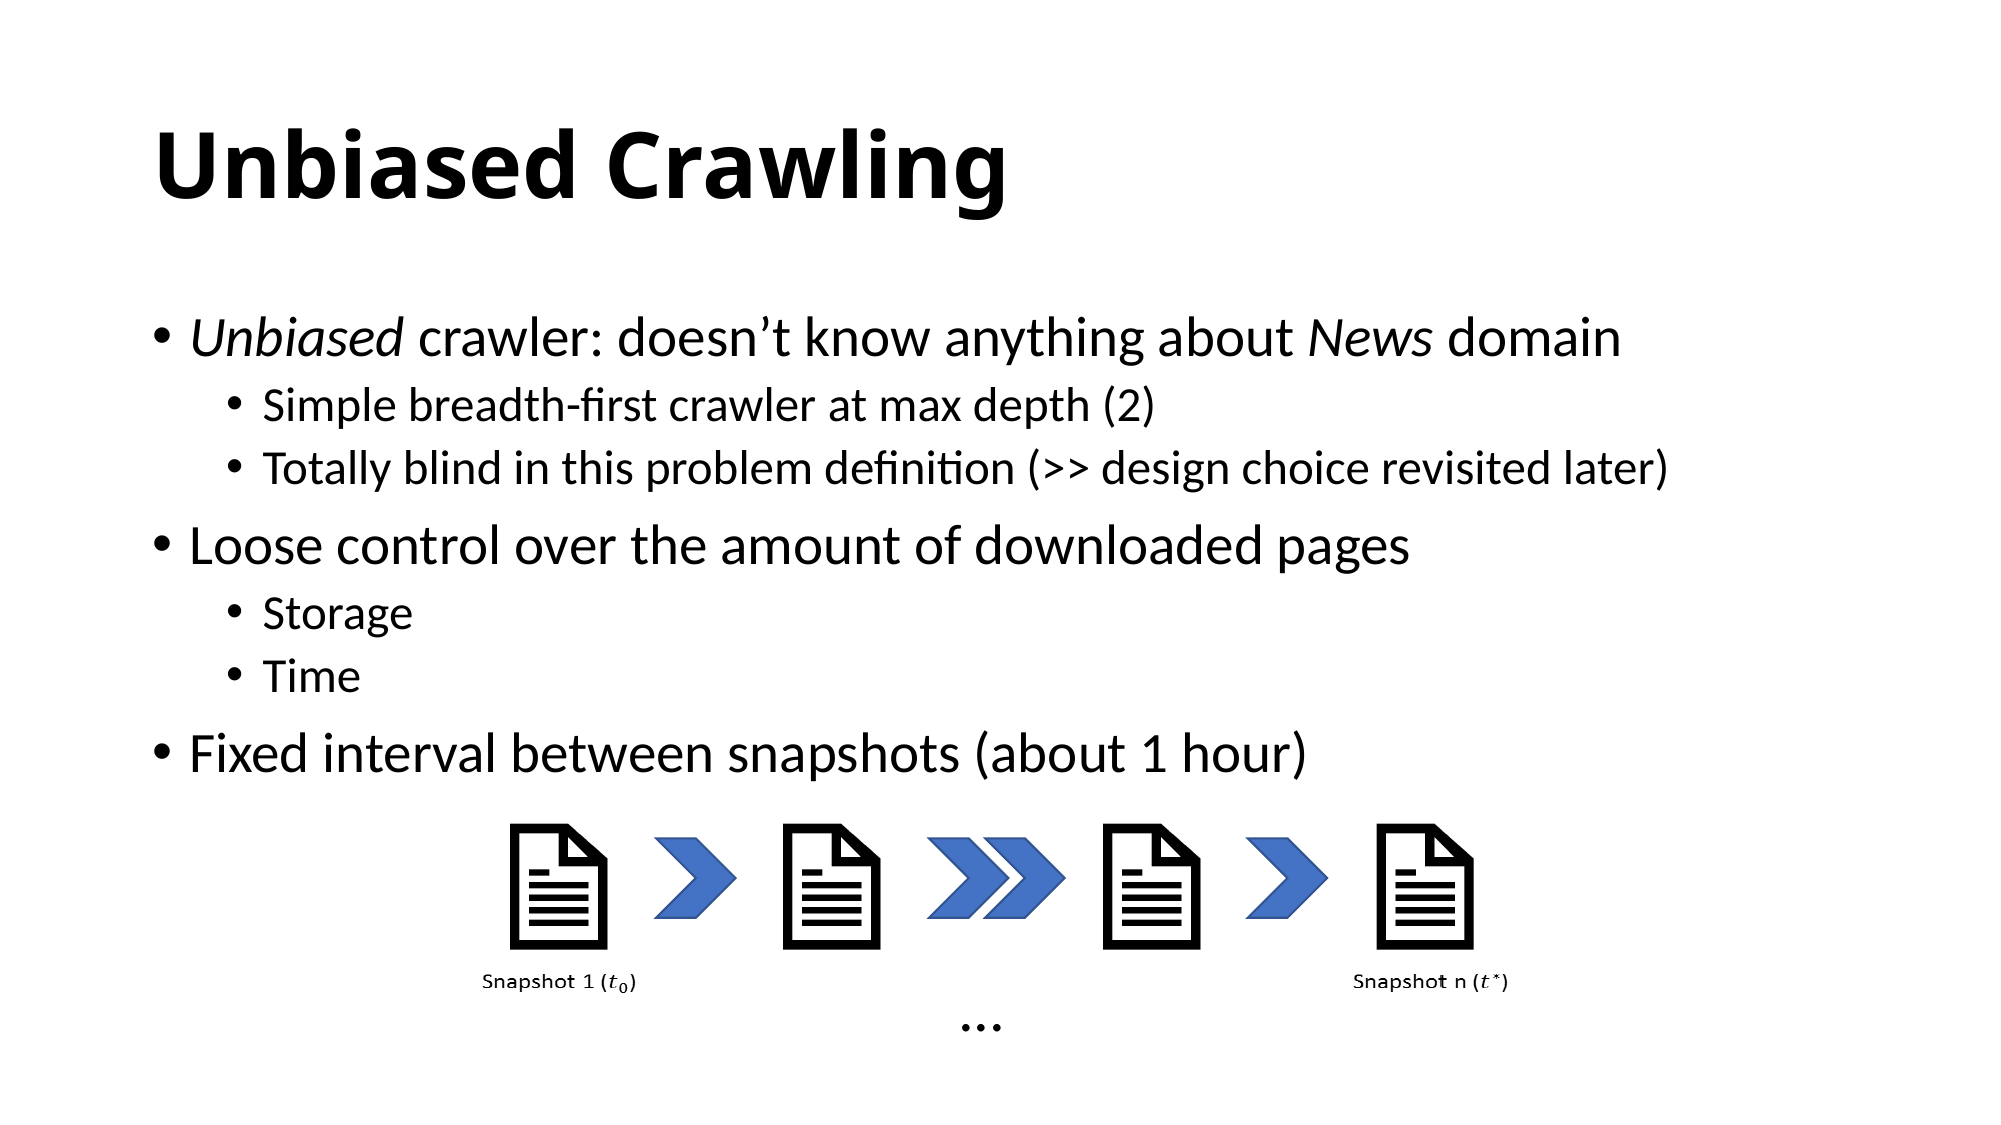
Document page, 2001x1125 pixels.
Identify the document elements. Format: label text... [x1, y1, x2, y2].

text_box [466, 961, 673, 1007]
text_box ... [853, 961, 1111, 1052]
text_box [1247, 838, 1328, 918]
picture [1350, 811, 1500, 961]
text_box [928, 838, 1009, 918]
text_box [985, 838, 1065, 918]
picture [1076, 811, 1227, 962]
title Unbiased Crawling [137, 59, 1863, 278]
picture [756, 811, 907, 962]
picture [483, 811, 634, 961]
text_box [1338, 961, 1546, 1007]
text_box [656, 838, 736, 918]
list Unbiased crawler: doesn’t know anything about News domain Simple breadth-first crawler at max depth (2) Totally blind in this problem definition (>> design choice revisited later) Loose control over the amount of downloaded pages Storage Time Fixed interval between snapshots (about 1 hour) [137, 299, 1863, 795]
